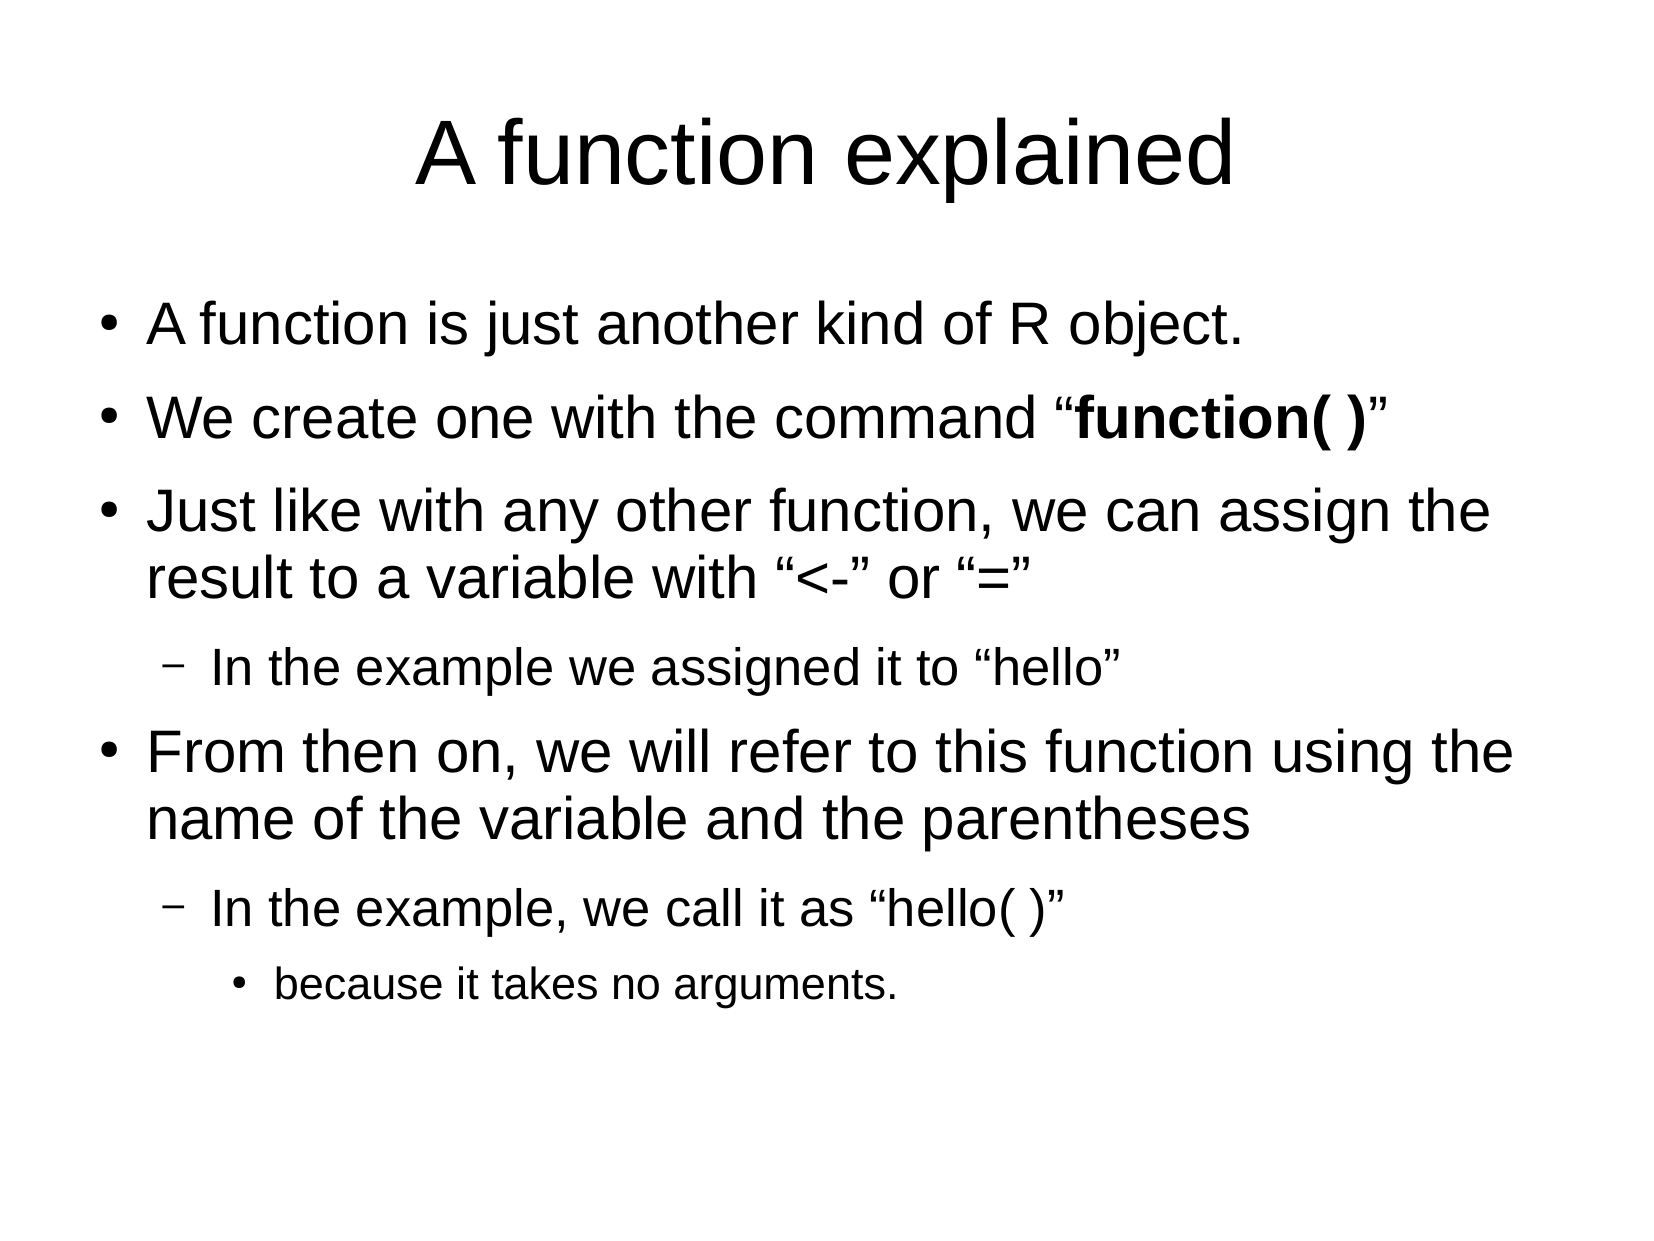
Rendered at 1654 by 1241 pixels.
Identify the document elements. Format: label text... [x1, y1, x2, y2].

title A function explained [82, 49, 1571, 257]
list A function is just another kind of R object. We create one with the command “function( )” Just like with any other function, we can assign the result to a variable with “<-” or “=” In the example we assigned it to “hello” From then on, we will refer to this function using the name of the variable and the parentheses In the example, we call it as “hello( )” because it takes no arguments. [82, 290, 1571, 1010]
